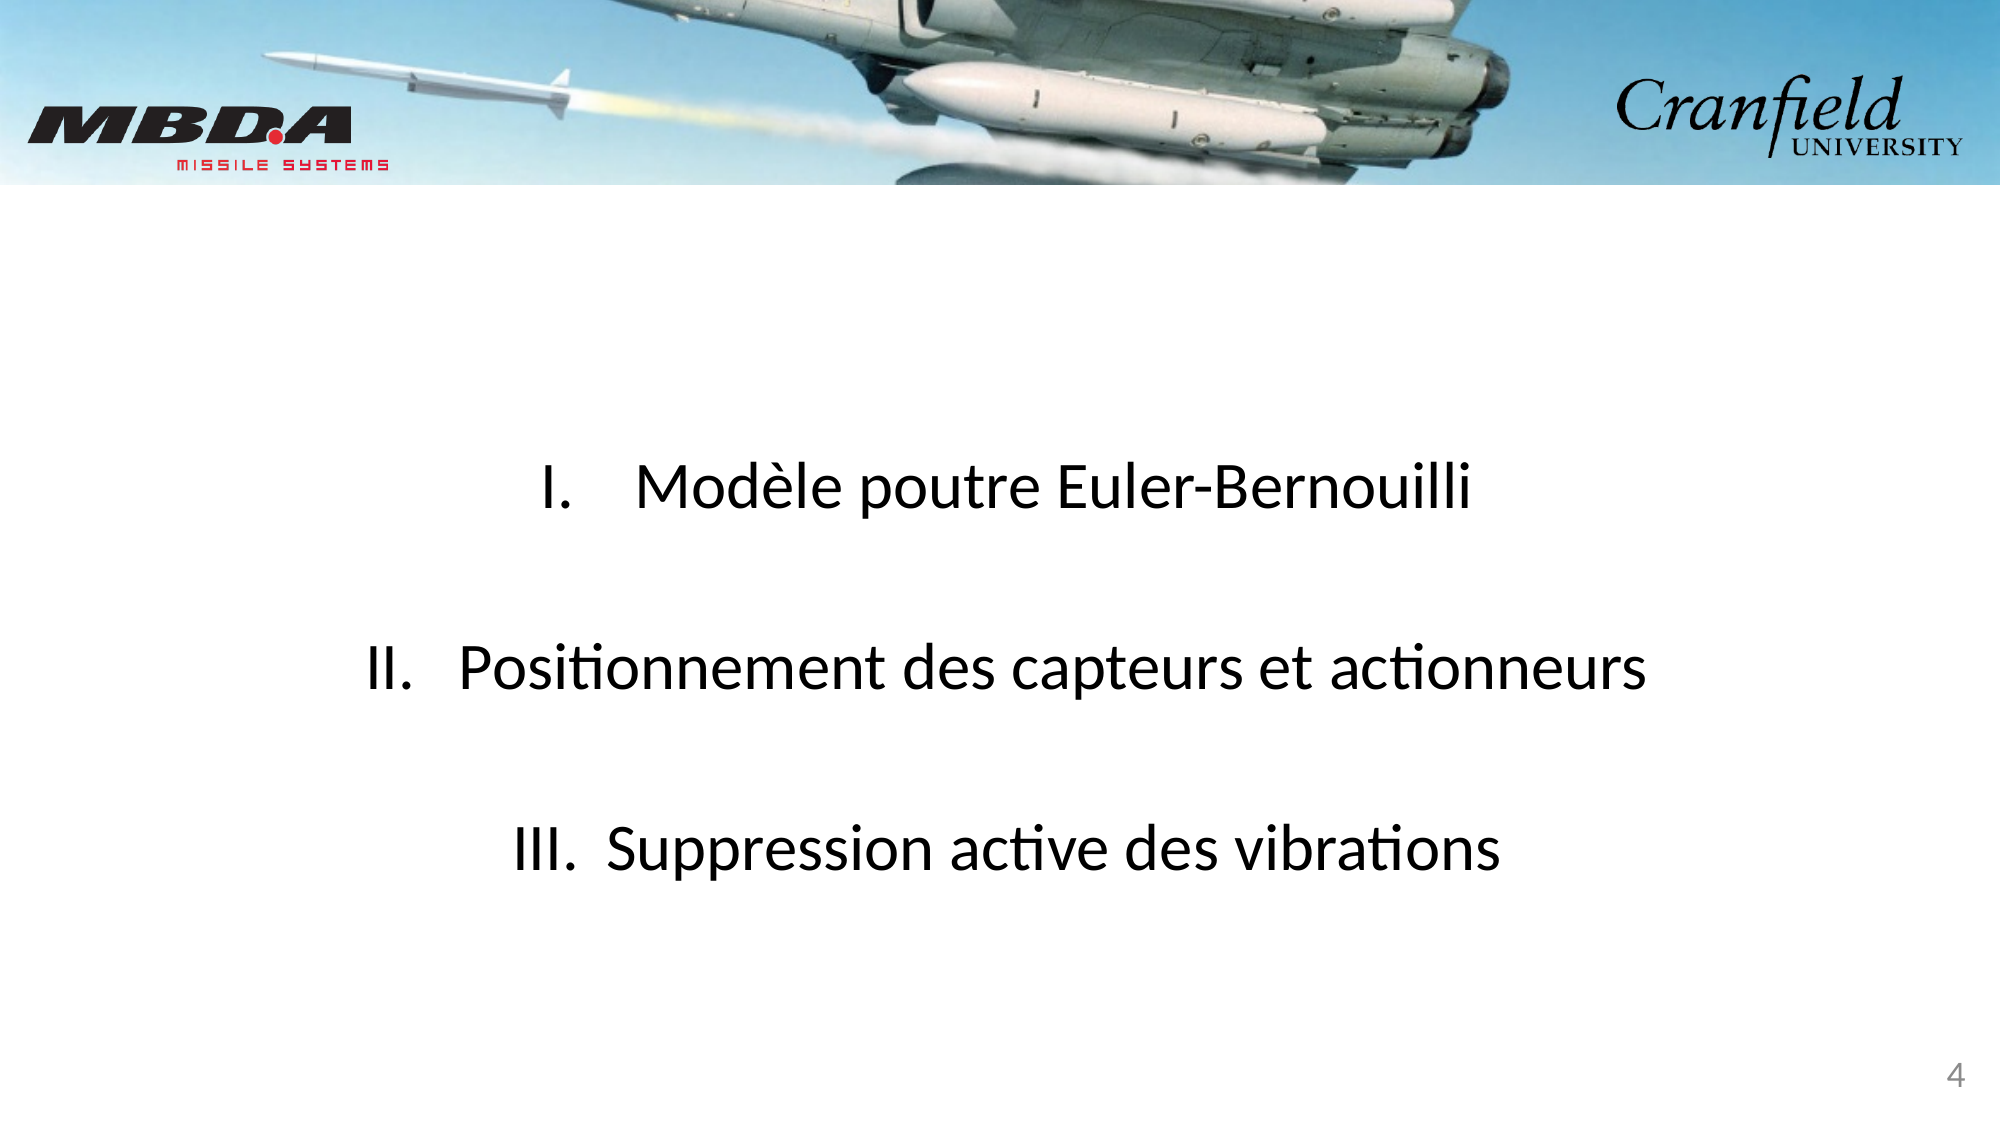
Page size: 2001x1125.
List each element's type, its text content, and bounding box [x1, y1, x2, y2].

picture [0, 0, 2000, 185]
slide_number <numéro> [1530, 1042, 1981, 1103]
list Modèle poutre Euler-Bernouilli Positionnement des capteurs et actionneurs Suppression active des vibrations [144, 265, 1870, 980]
